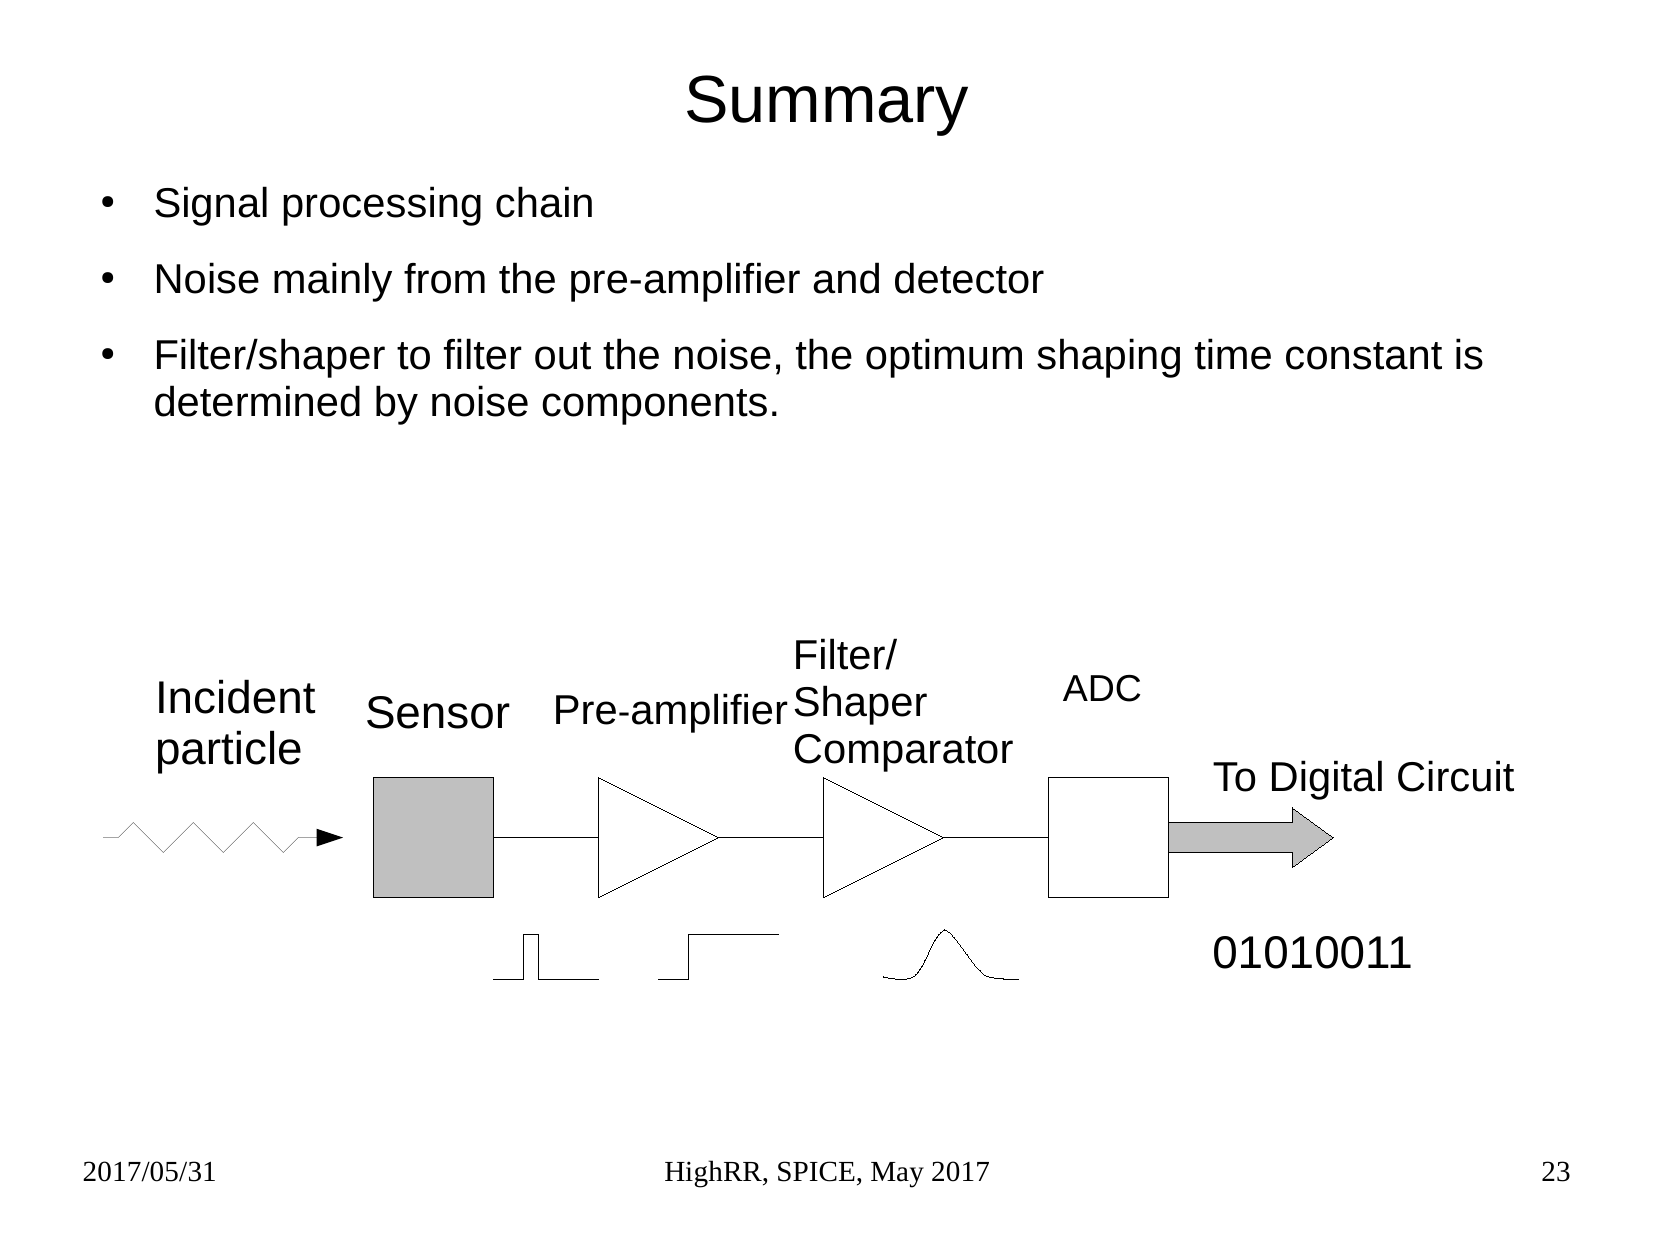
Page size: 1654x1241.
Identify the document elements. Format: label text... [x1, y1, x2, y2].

title Summary [82, 49, 1571, 151]
text_box 01010011 [1197, 919, 1432, 986]
text_box [598, 777, 718, 898]
text_box Pre-amplifier [538, 679, 778, 750]
text_box To Digital Circuit [1198, 746, 1530, 808]
list Signal processing chain Noise mainly from the pre-amplifier and detector Filter/shaper to filter out the noise, the optimum shaping time constant is determined by noise components. [82, 180, 1571, 1141]
text_box [1168, 808, 1334, 868]
text_box Sensor [350, 679, 538, 746]
text_box [373, 777, 494, 898]
text_box Filter/ Shaper Comparator [778, 624, 1049, 780]
text_box ADC [1048, 660, 1289, 802]
text_box [823, 780, 943, 898]
text_box Incident particle [140, 664, 331, 782]
